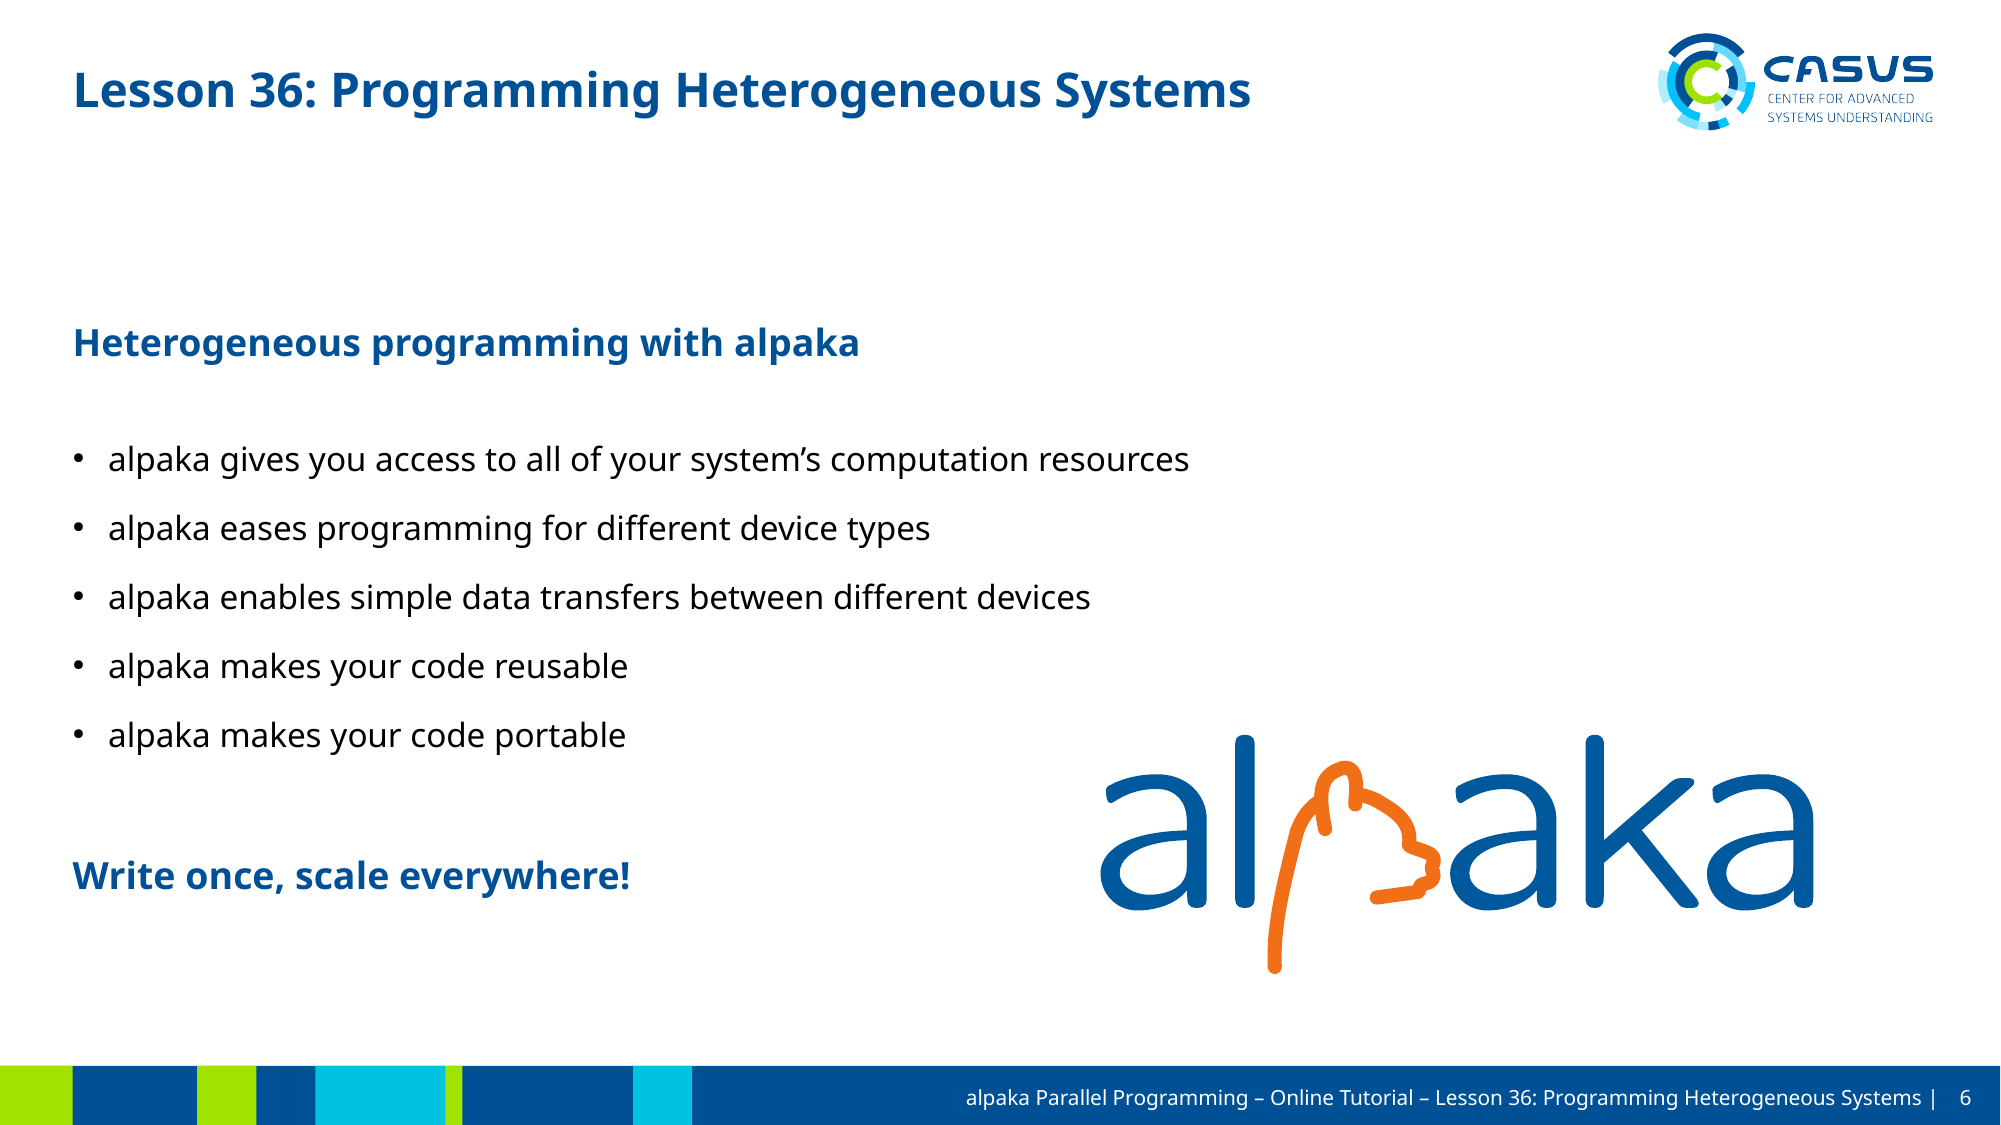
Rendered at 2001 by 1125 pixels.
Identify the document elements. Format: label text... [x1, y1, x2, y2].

title Lesson 36: Programming Heterogeneous Systems [72, 54, 1620, 123]
picture [1098, 732, 1816, 976]
list Heterogeneous programming with alpaka alpaka gives you access to all of your system’s computation resources alpaka eases programming for different device types alpaka enables simple data transfers between different devices alpaka makes your code reusable alpaka makes your code portable Write once, scale everywhere! [72, 316, 1620, 979]
picture [1658, 33, 1933, 131]
